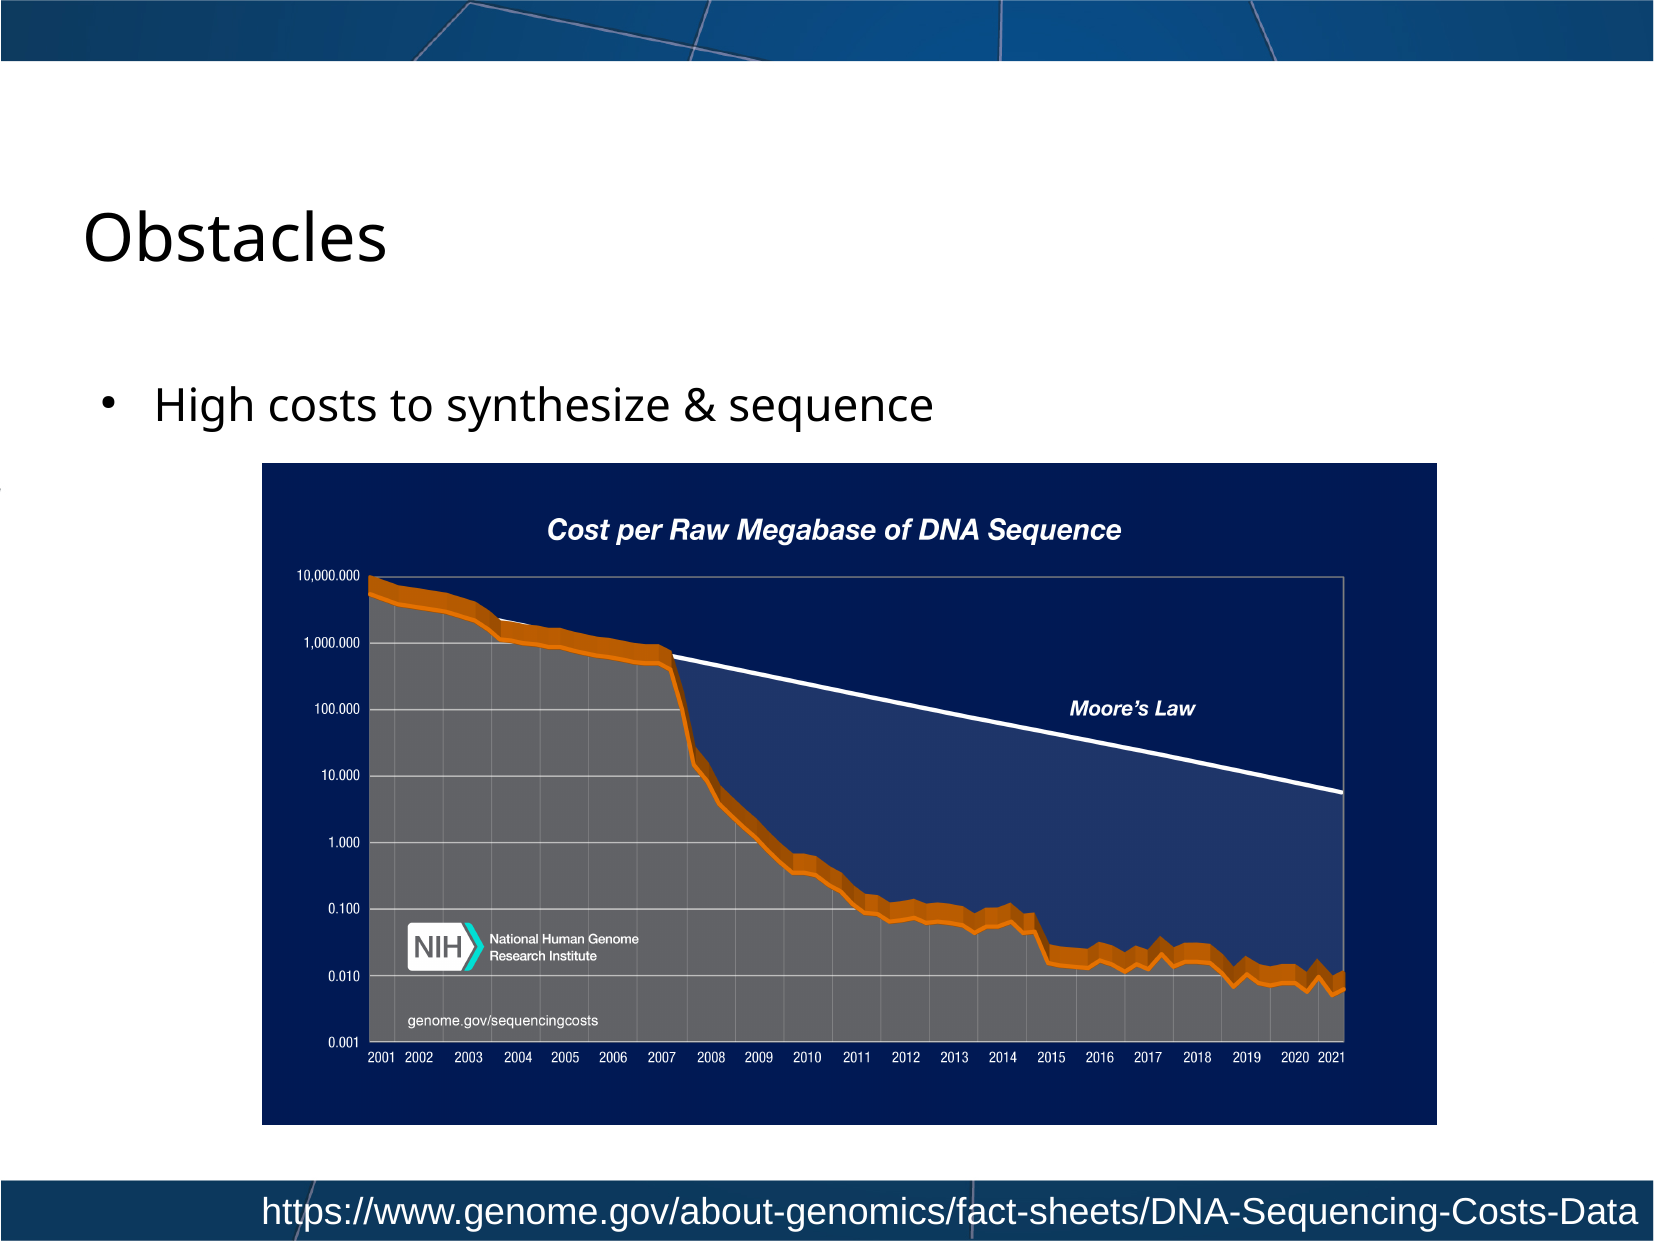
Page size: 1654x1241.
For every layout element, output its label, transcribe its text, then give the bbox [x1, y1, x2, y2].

picture [0, 0, 1654, 1241]
list High costs to synthesize & sequence [82, 372, 1571, 1093]
text_box https://www.genome.gov/about-genomics/fact-sheets/DNA-Sequencing-Costs-Data [246, 1183, 1654, 1241]
title Obstacles [82, 132, 1571, 340]
